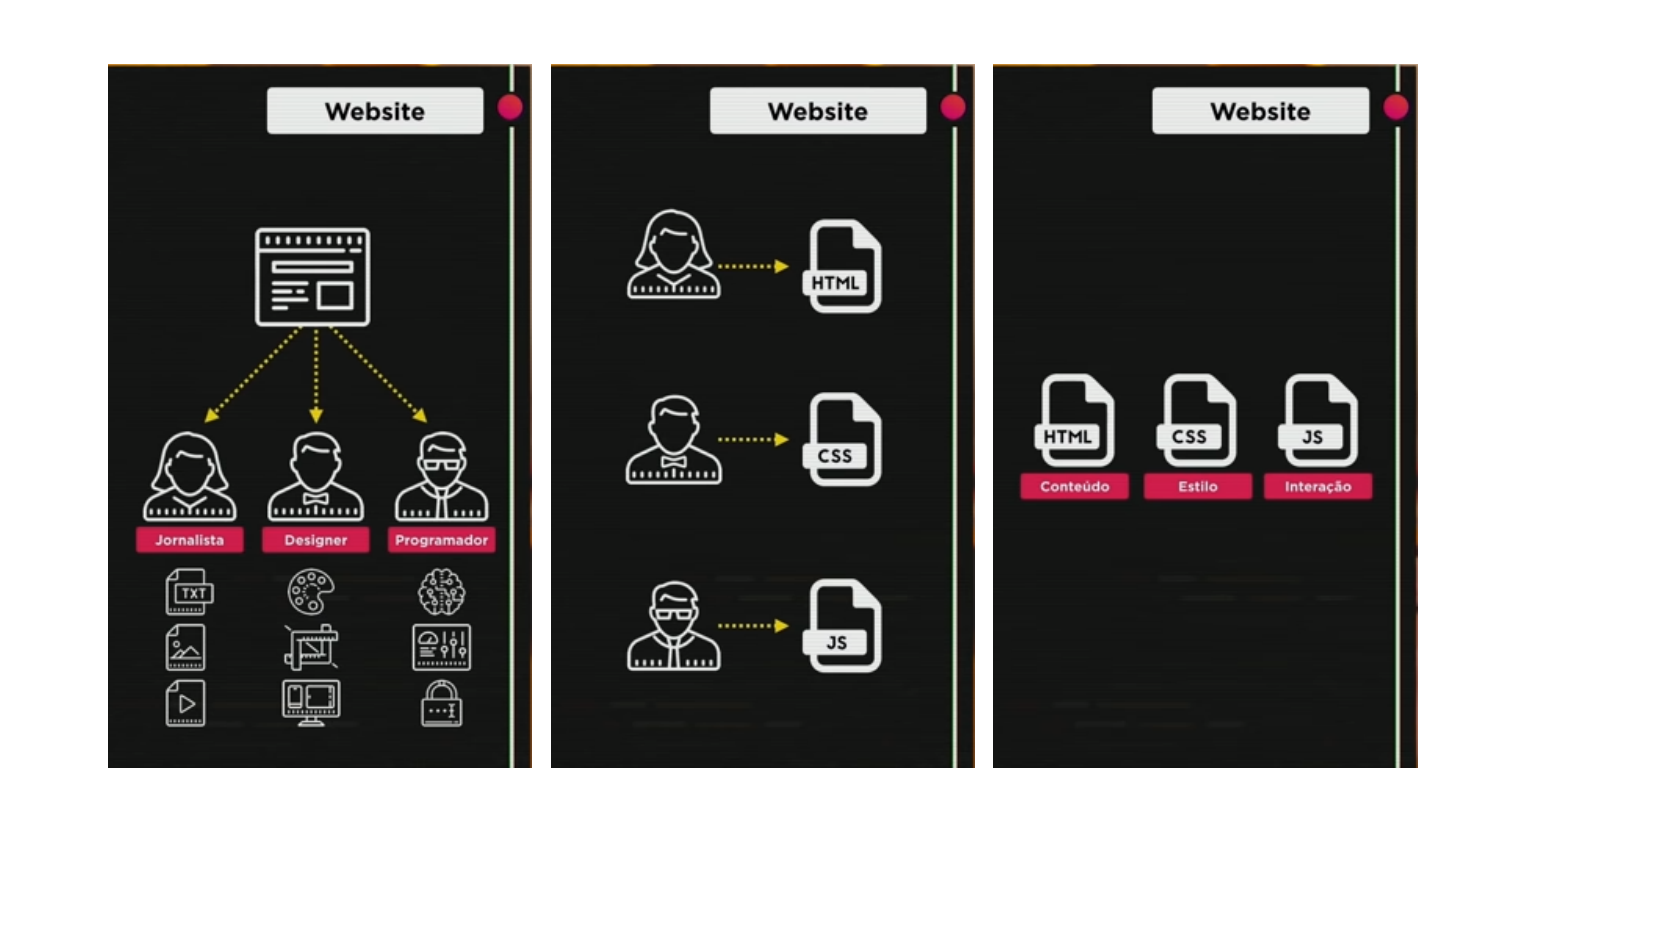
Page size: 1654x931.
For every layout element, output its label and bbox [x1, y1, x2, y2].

picture [993, 64, 1418, 768]
picture [108, 64, 532, 768]
picture [551, 64, 975, 768]
